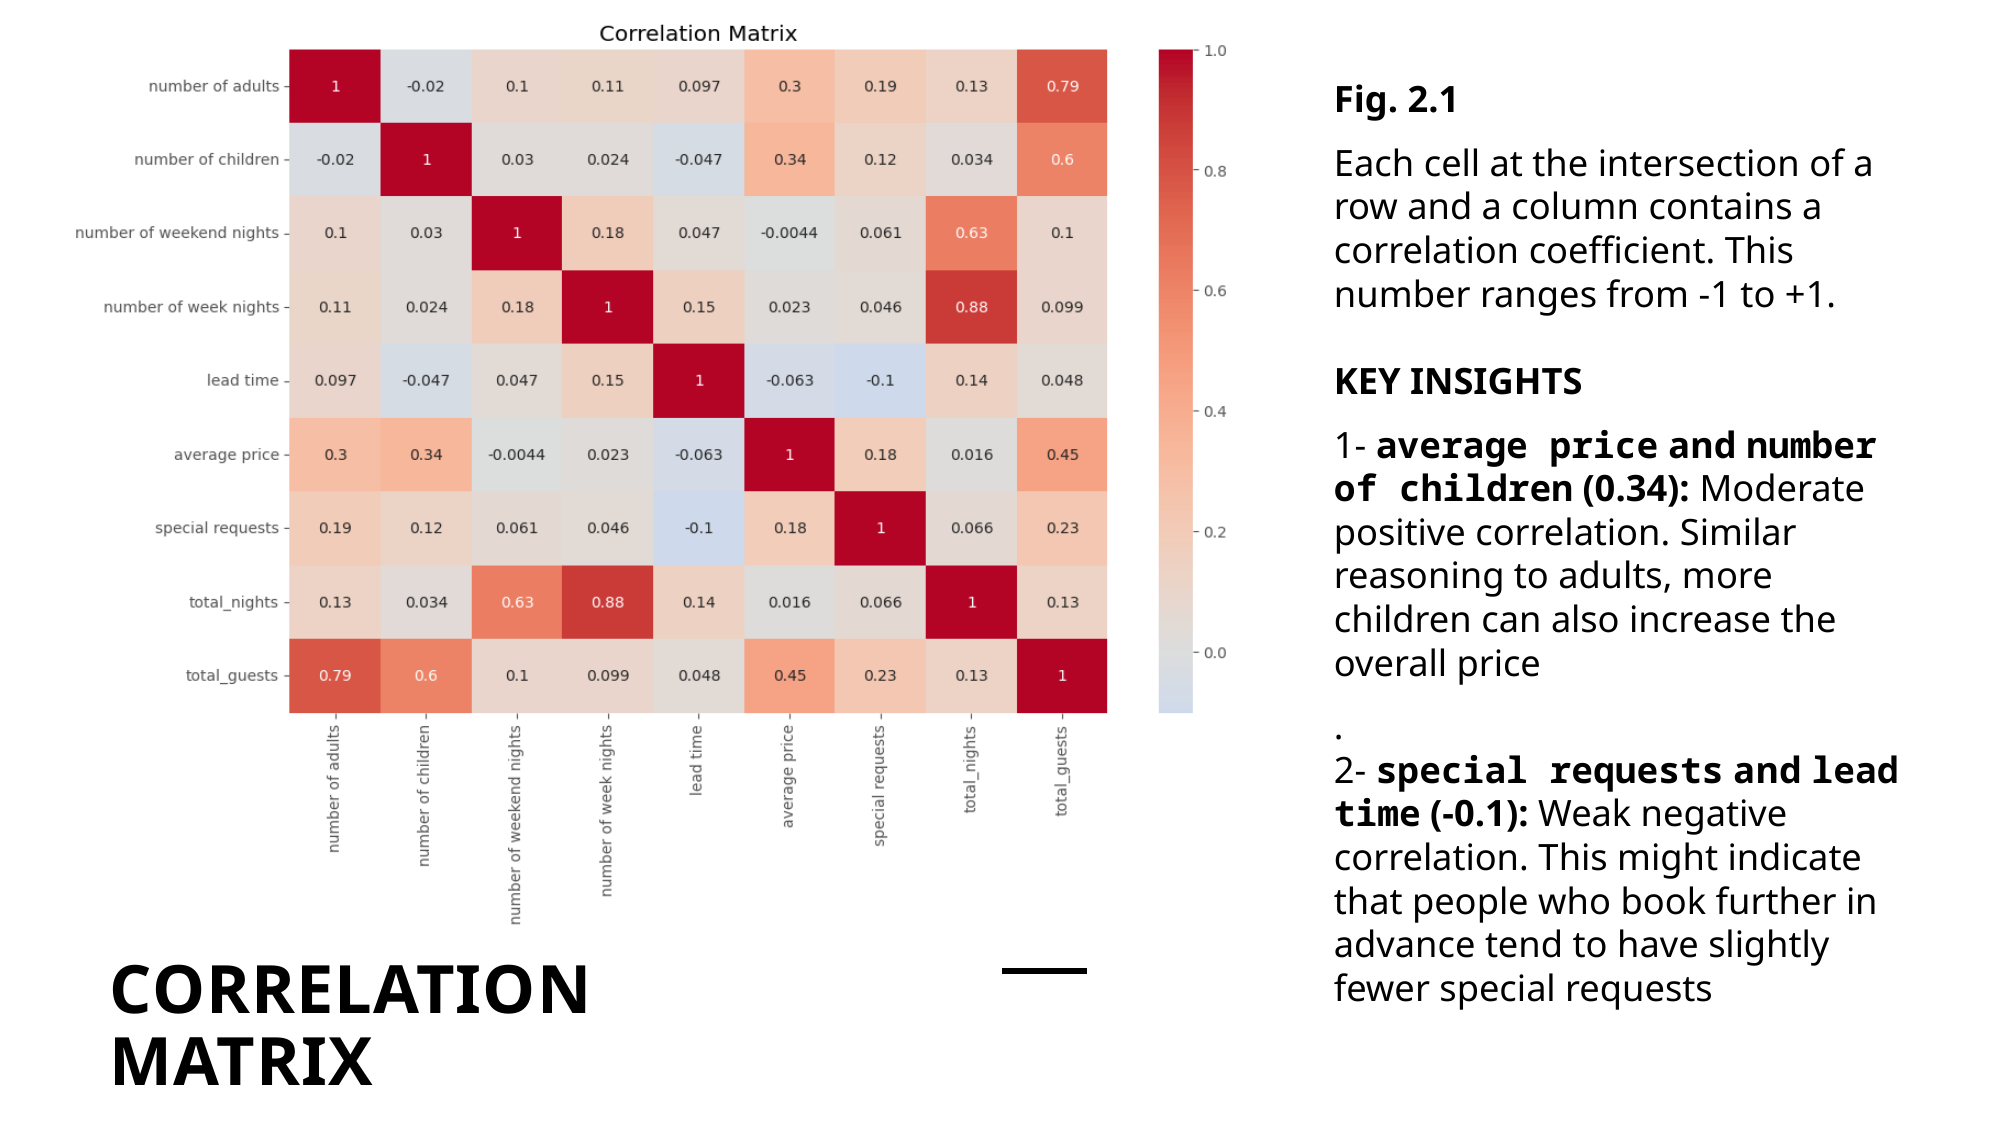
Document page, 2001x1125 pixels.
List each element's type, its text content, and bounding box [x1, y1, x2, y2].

picture [64, 14, 1238, 934]
list Fig. 2.1 Each cell at the intersection of a row and a column contains a correlation coefficient. This number ranges from -1 to +1. KEY INSIGHTS 1- average price and number of children (0.34): Moderate positive correlation. Similar reasoning to adults, more children can also increase the overall price . 2- special requests and lead time (-0.1): Weak negative correlation. This might indicate that people who book further in advance tend to have slightly fewer special requests [1318, 68, 1916, 1070]
title CORRELATION MATRIX [94, 934, 800, 1108]
